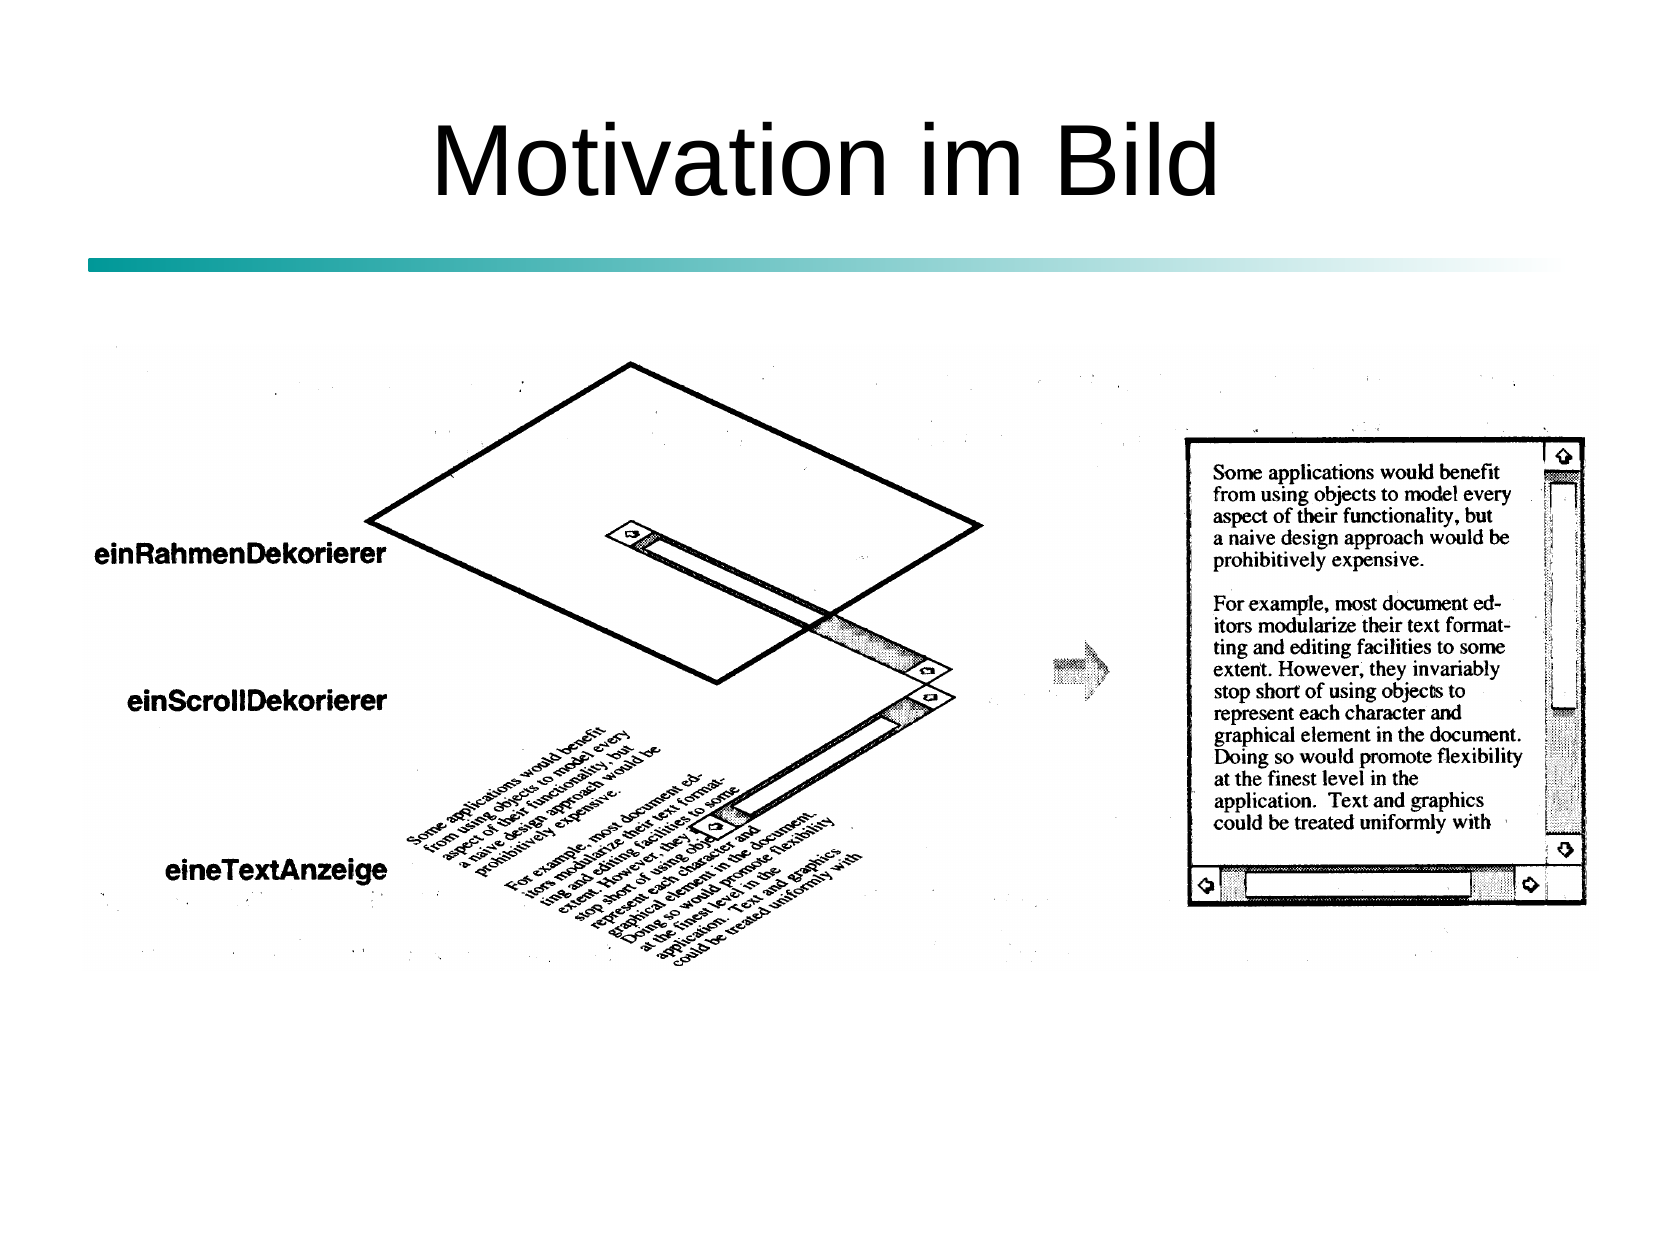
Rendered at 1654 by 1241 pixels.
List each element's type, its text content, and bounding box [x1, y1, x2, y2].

chart [82, 344, 1599, 971]
title Motivation im Bild [124, 56, 1530, 264]
